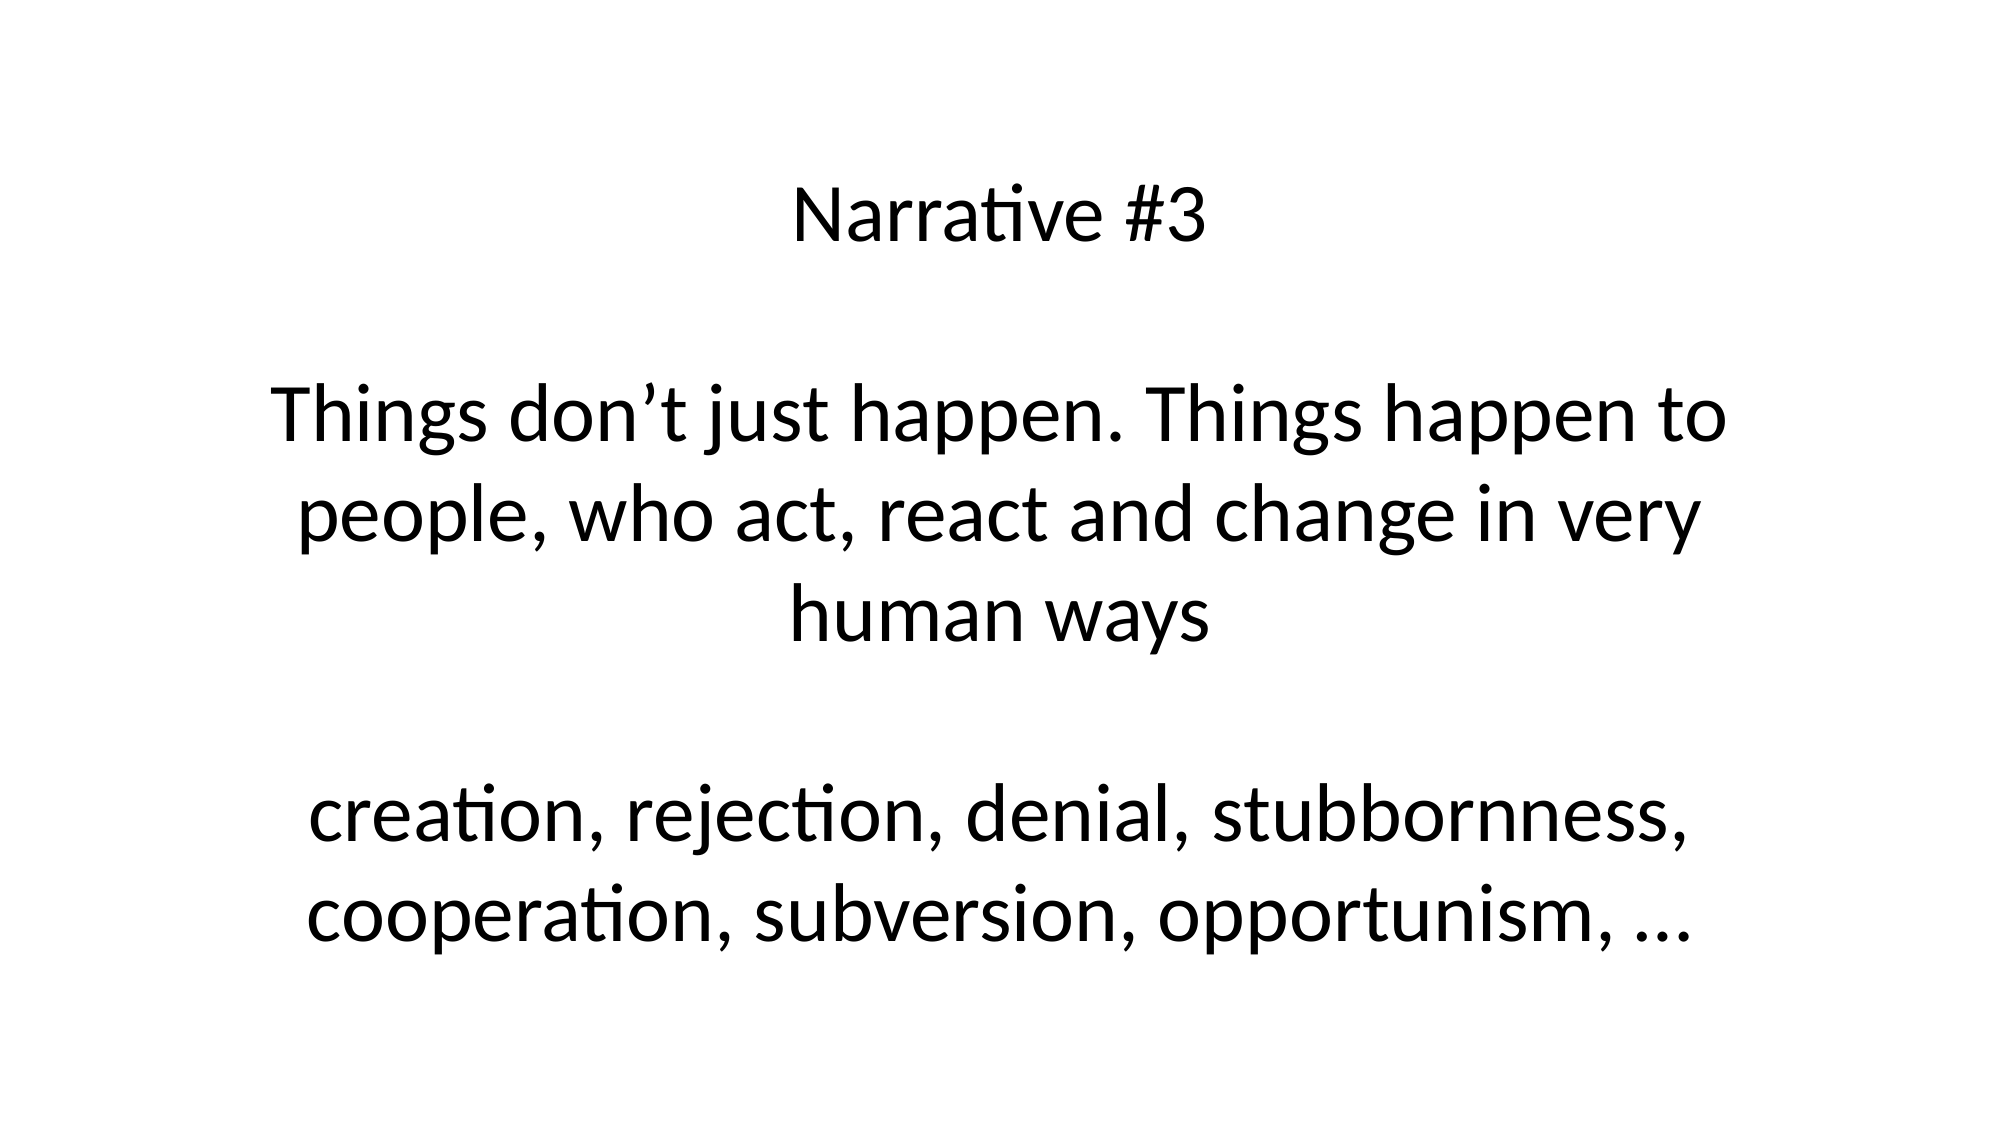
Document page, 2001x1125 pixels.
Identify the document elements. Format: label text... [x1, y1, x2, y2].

text_box Narrative #3 Things don’t just happen. Things happen to people, who act, react and change in very human ways creation, rejection, denial, stubbornness, cooperation, subversion, opportunism, … [245, 151, 1755, 974]
